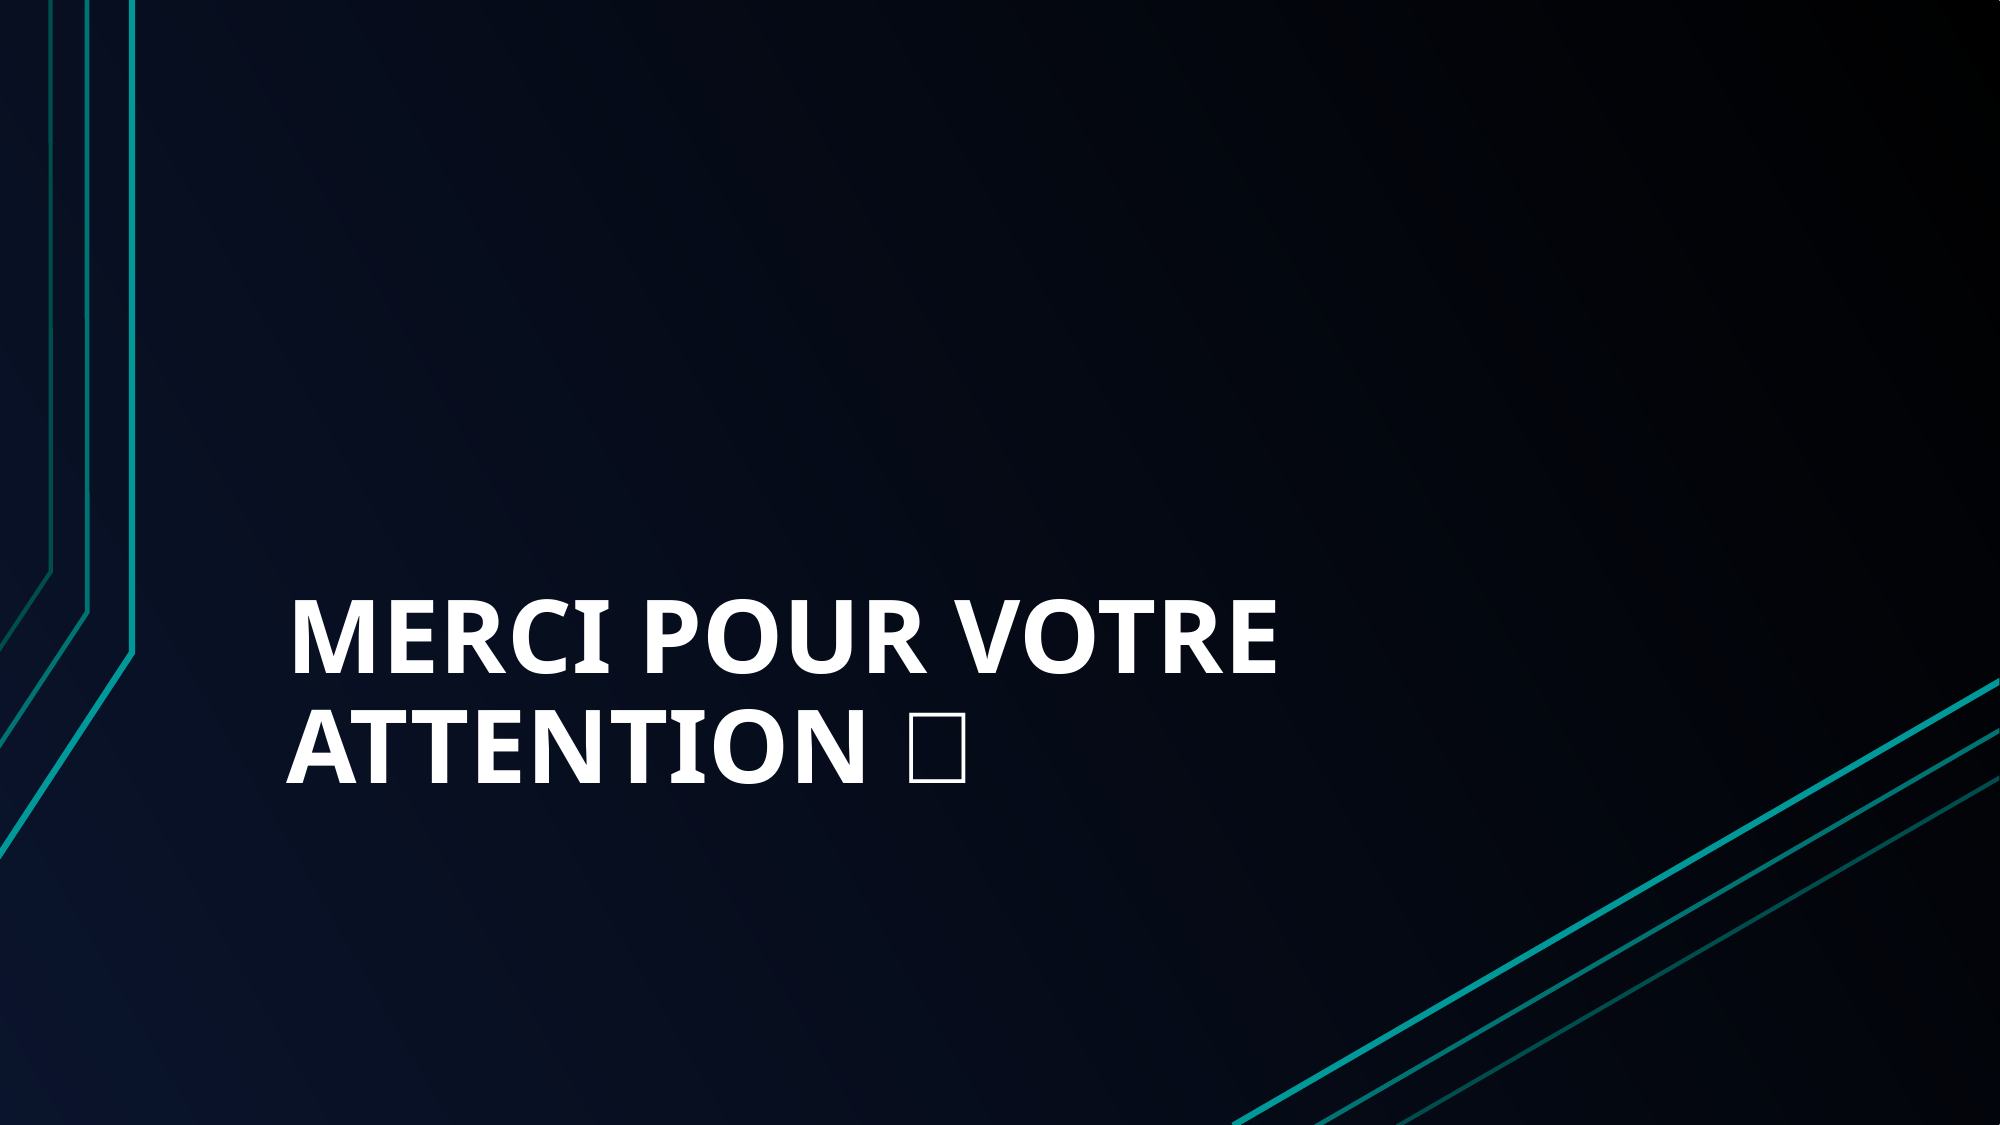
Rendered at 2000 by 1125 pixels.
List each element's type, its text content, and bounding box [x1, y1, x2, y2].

title MERCI POUR VOTRE ATTENTION  [243, 432, 1922, 638]
